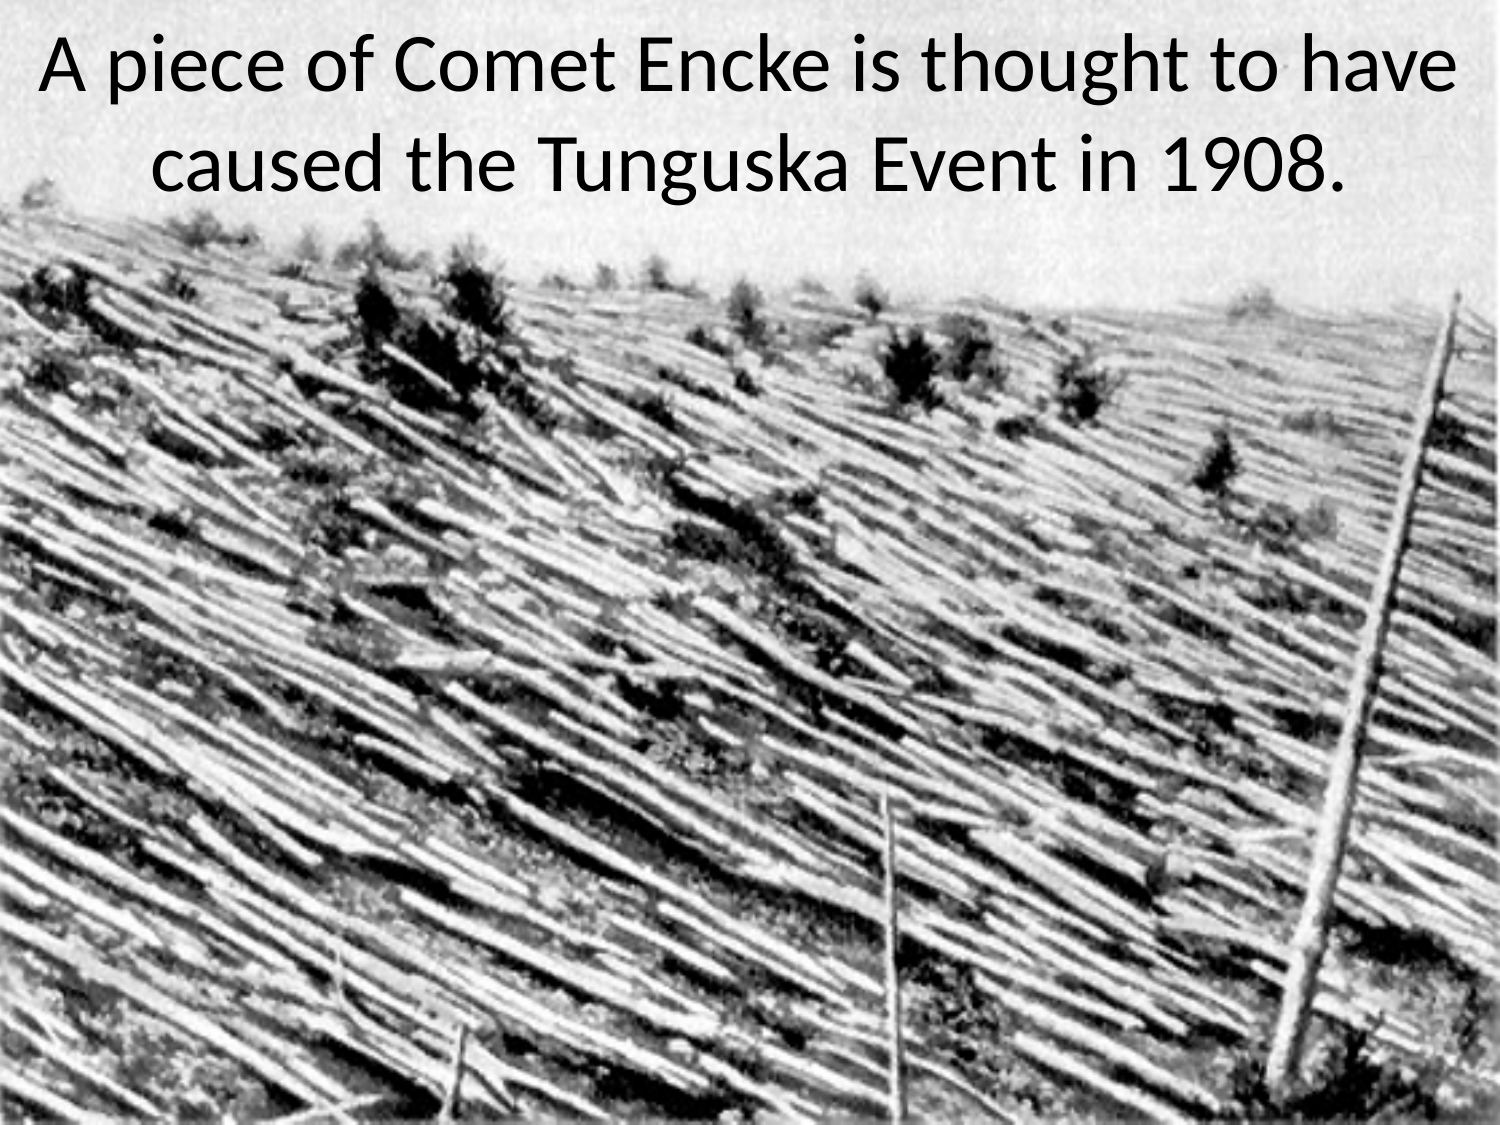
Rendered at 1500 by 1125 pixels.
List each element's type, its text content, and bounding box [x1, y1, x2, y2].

text_box A piece of Comet Encke is thought to have caused the Tunguska Event in 1908. [0, 0, 1500, 219]
picture [0, 219, 1500, 1125]
